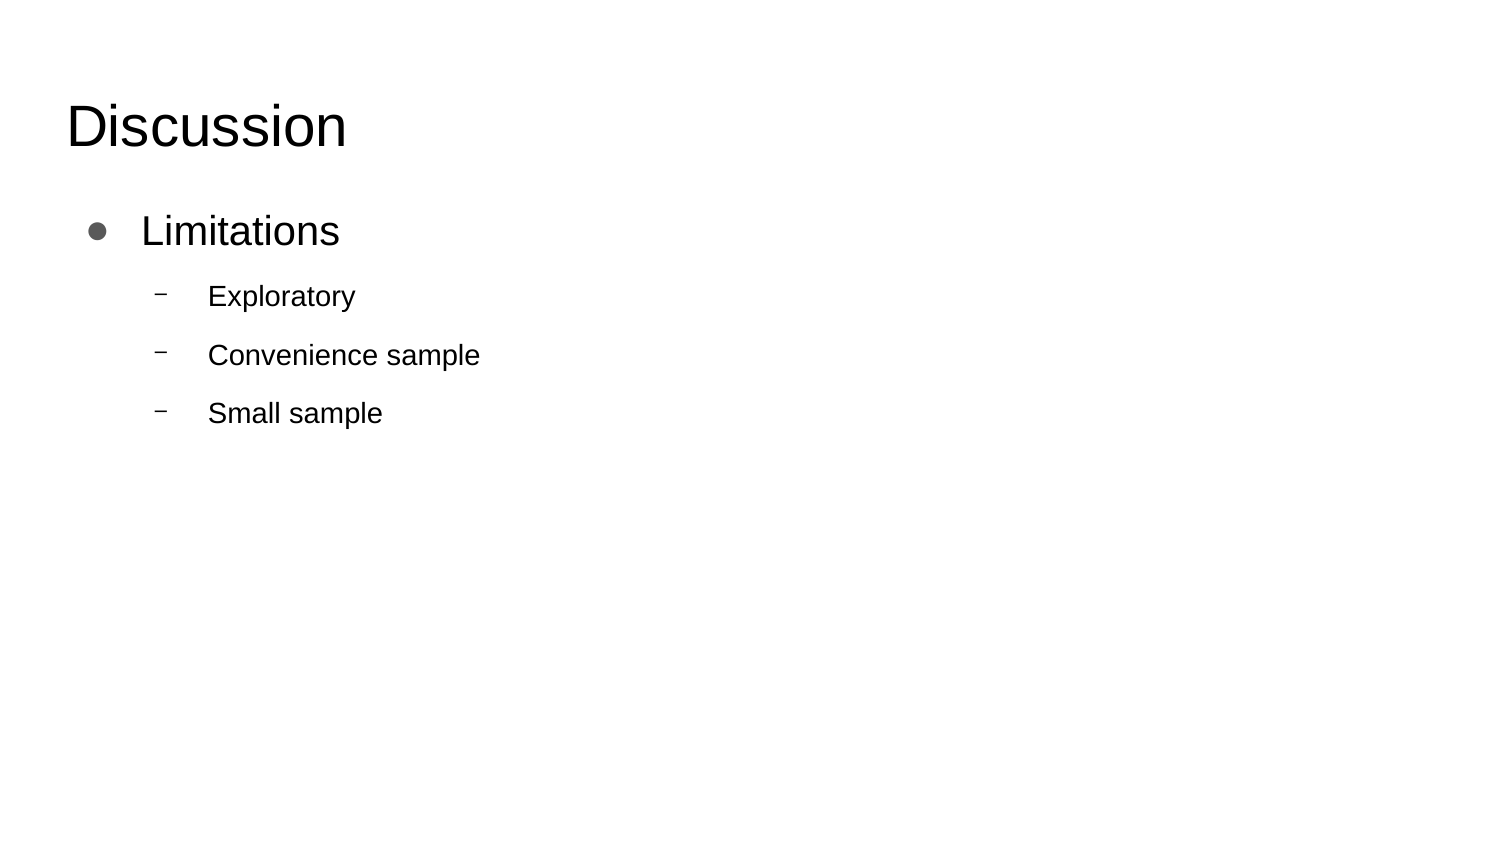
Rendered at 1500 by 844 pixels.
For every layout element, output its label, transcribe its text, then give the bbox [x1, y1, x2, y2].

title Discussion [51, 72, 1449, 167]
list Limitations Exploratory Convenience sample Small sample [51, 188, 1449, 750]
